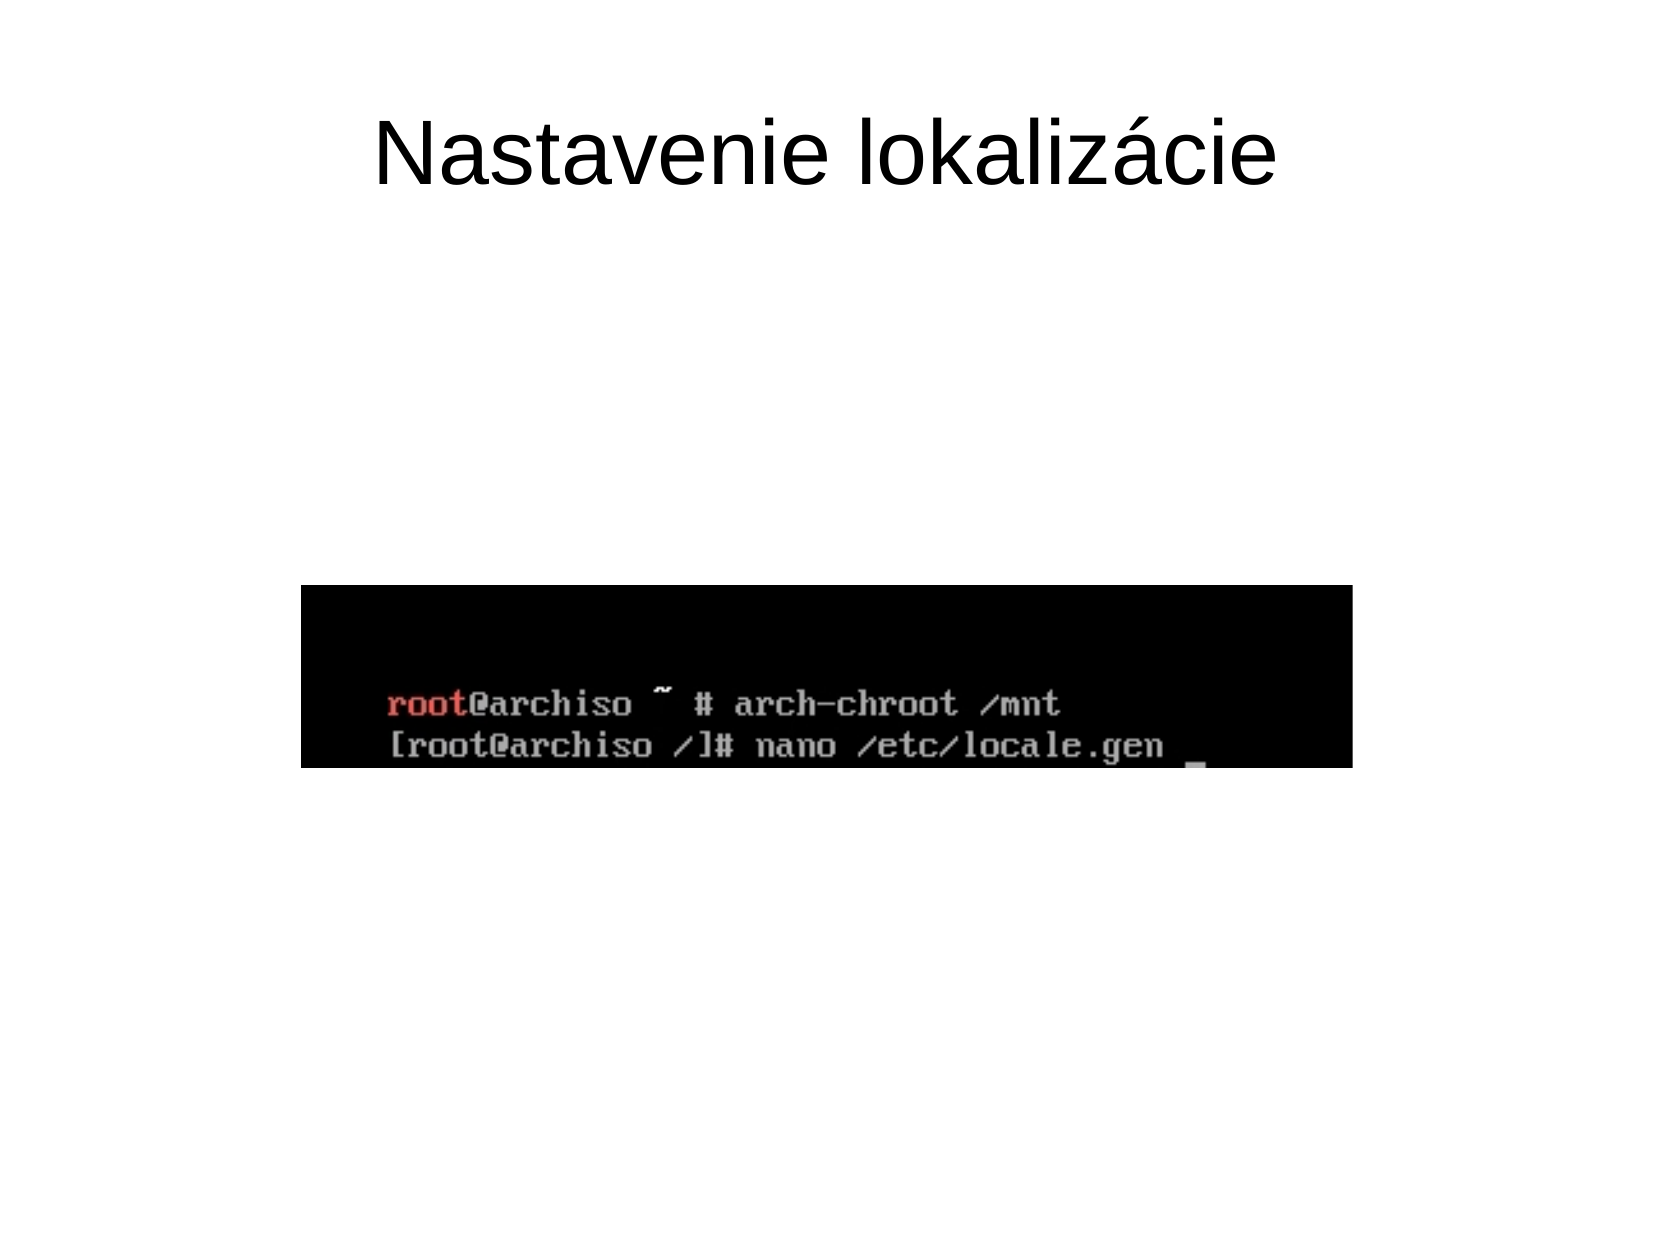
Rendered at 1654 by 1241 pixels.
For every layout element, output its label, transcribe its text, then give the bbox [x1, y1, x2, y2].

picture [301, 585, 1353, 768]
title Nastavenie lokalizácie [82, 49, 1571, 257]
